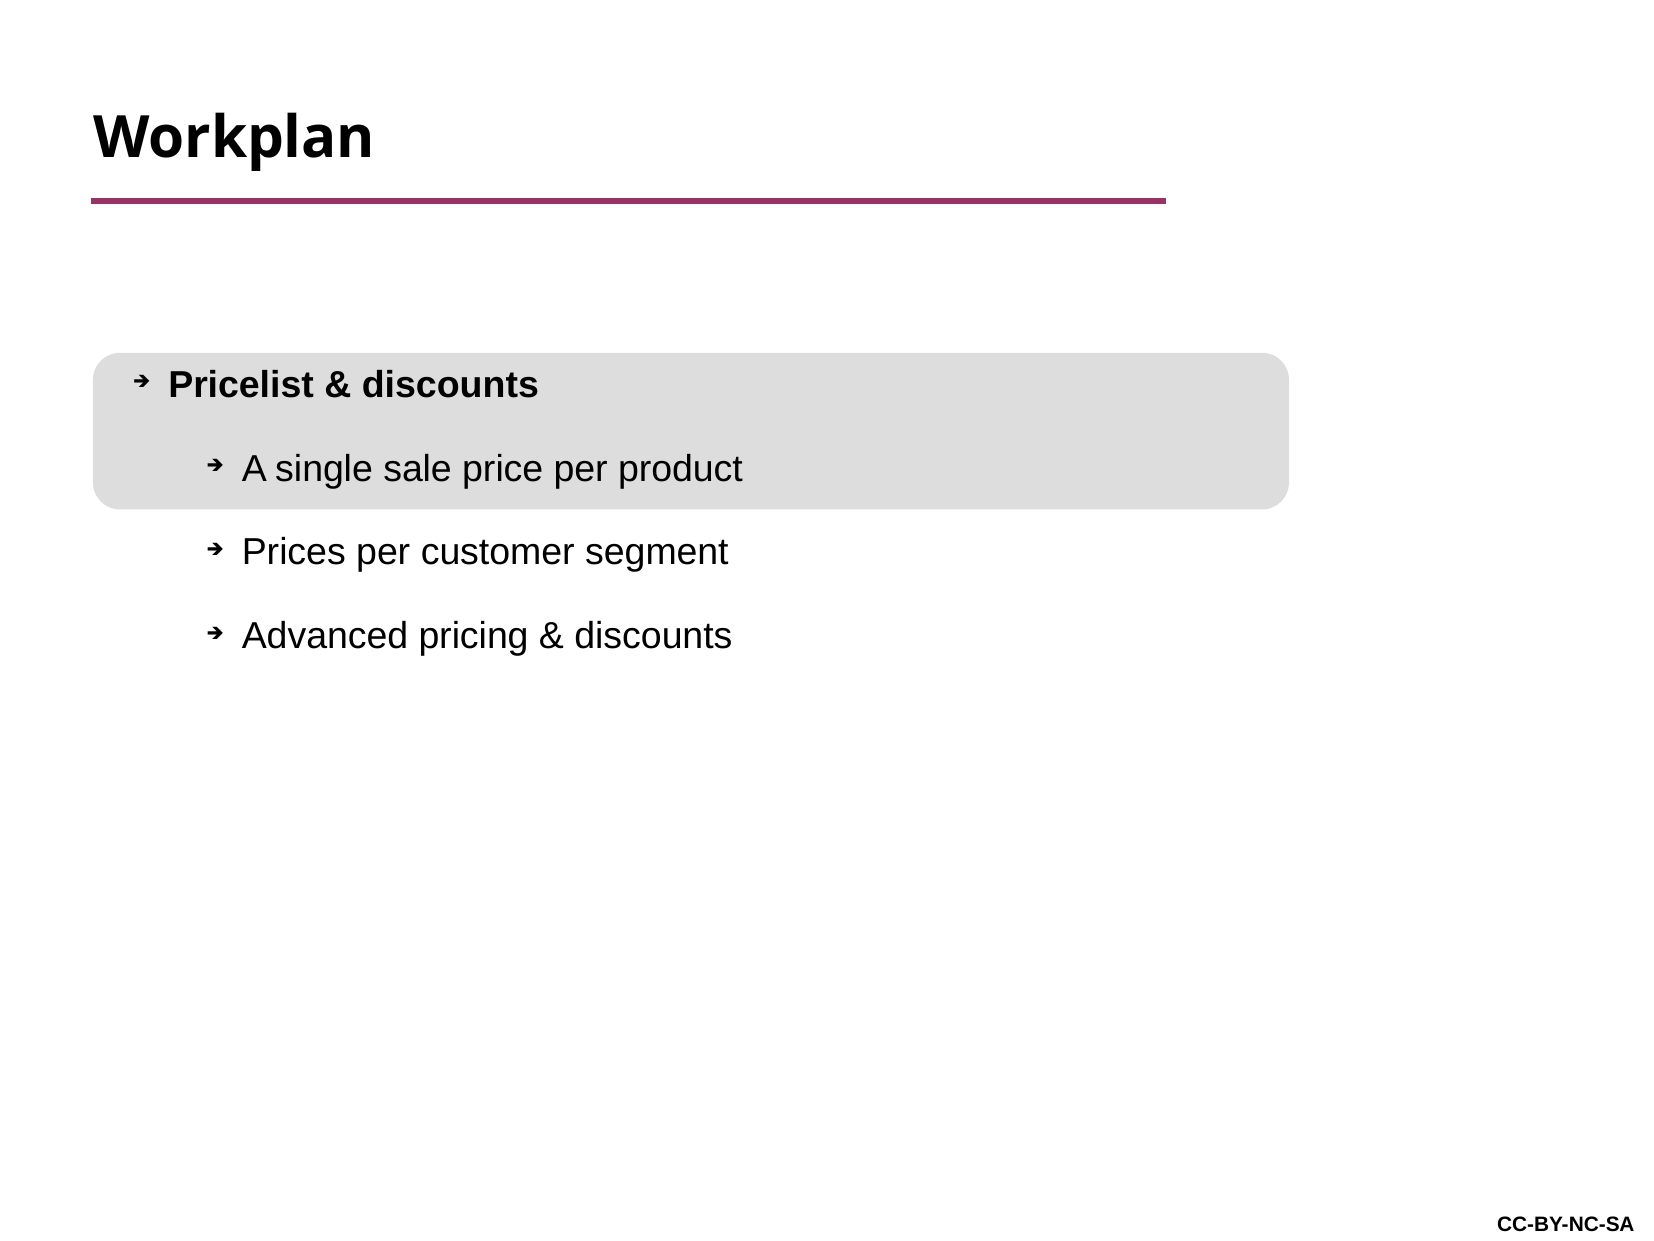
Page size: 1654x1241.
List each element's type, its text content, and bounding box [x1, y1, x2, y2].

title Workplan [93, 31, 1570, 239]
text_box [94, 354, 118, 508]
text_box CC-BY-NC-SA [1482, 1204, 1654, 1241]
text_box Pricelist & discounts A single sale price per product Prices per customer segment Advanced pricing & discounts [118, 271, 1441, 1085]
